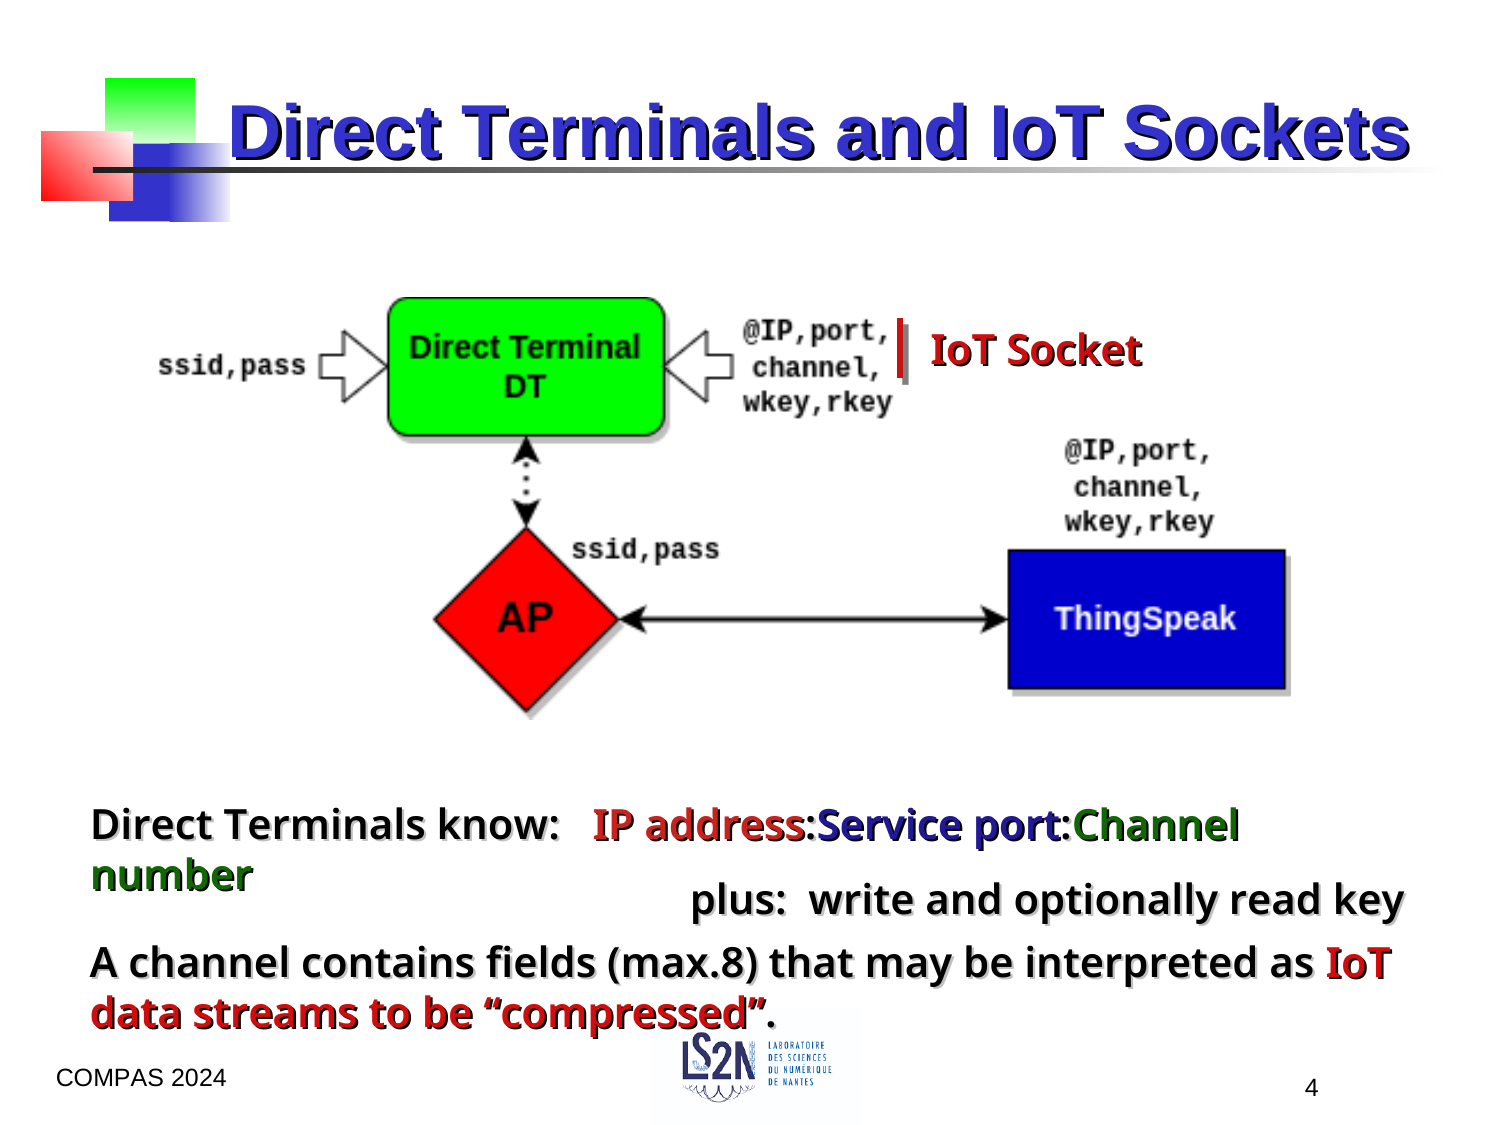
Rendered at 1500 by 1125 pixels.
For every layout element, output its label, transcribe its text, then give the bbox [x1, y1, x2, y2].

text_box plus: write and optionally read key [675, 865, 1456, 931]
picture [651, 1044, 862, 1125]
text_box A channel contains fields (max.8) that may be interpreted as IoT data streams to be “compressed”. [74, 928, 1411, 1044]
text_box Direct Terminals know: IP address:Service port:Channel number [75, 790, 1426, 856]
picture [158, 297, 1291, 721]
text_box IoT Socket [915, 314, 1171, 380]
title Direct Terminals and IoT Sockets [112, 74, 1456, 180]
